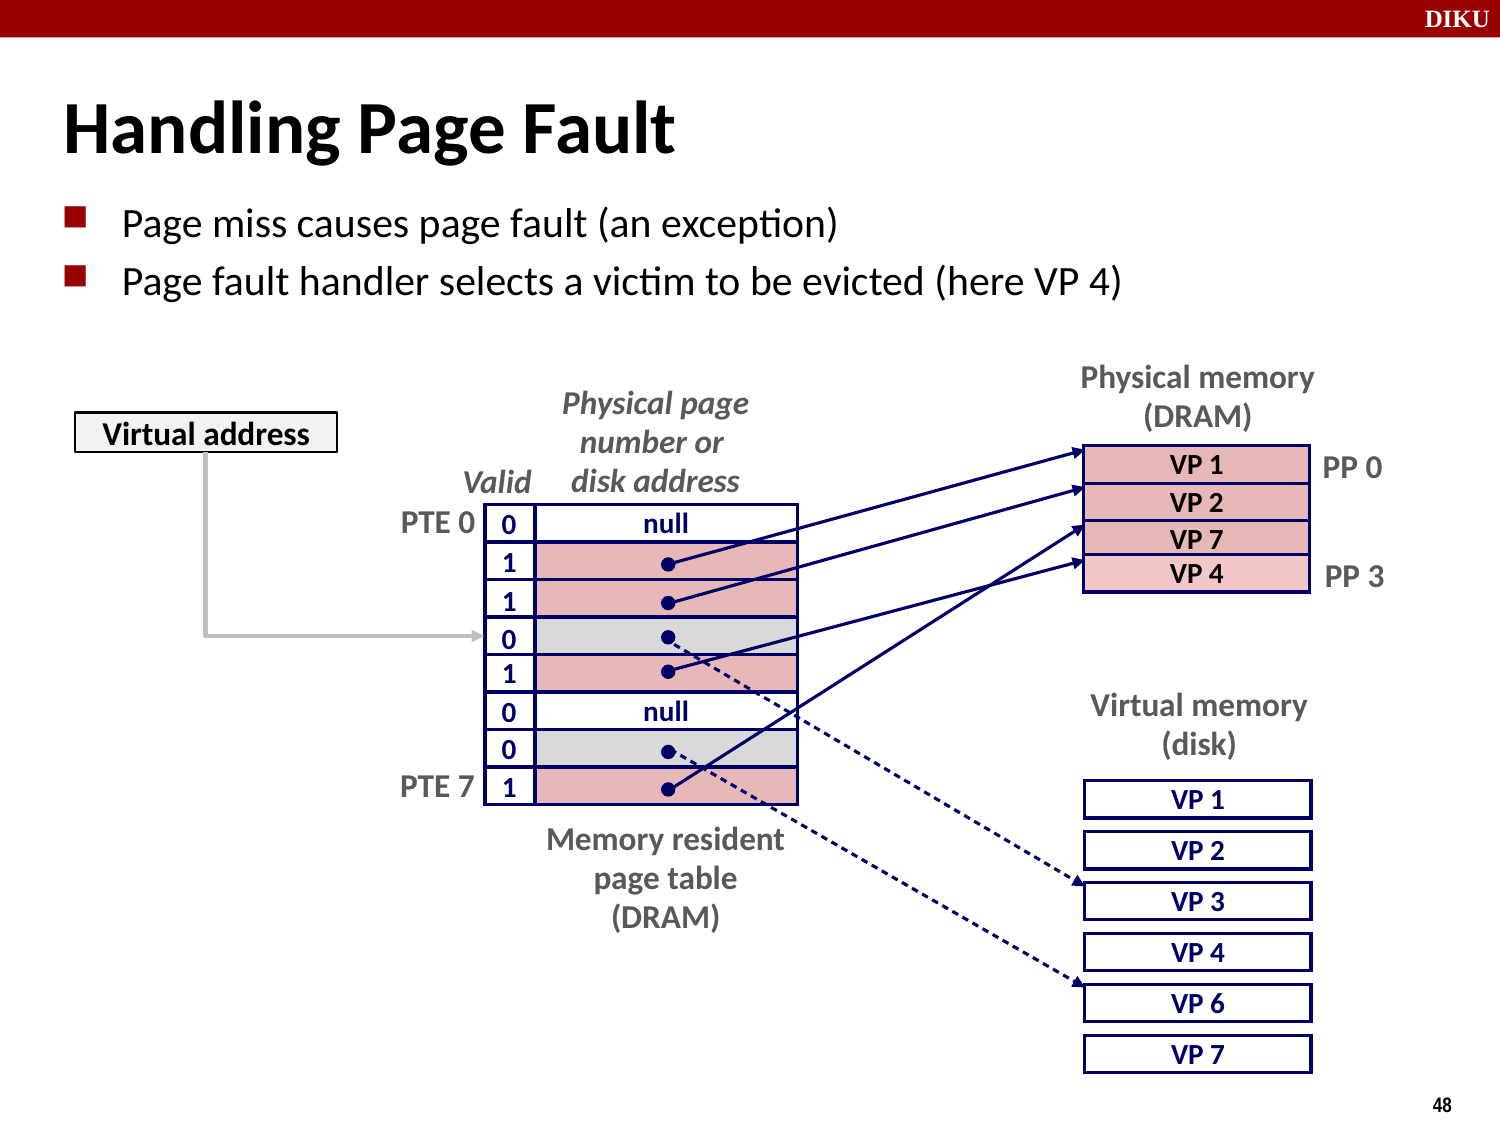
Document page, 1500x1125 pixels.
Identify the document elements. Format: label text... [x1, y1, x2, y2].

text_box [536, 542, 798, 693]
text_box Page miss causes page fault (an exception) Page fault handler selects a victim to be evicted (here VP 4) [50, 188, 1414, 313]
text_box Memory resident page table (DRAM) [531, 811, 801, 945]
text_box [536, 730, 798, 805]
text_box PP 0 [1307, 439, 1398, 495]
text_box VP 4 [1083, 554, 1310, 593]
text_box Physical memory (DRAM) [1065, 349, 1330, 445]
text_box VP 2 [1083, 484, 1310, 521]
text_box VP 7 [1084, 1035, 1312, 1073]
text_box 1 [487, 648, 532, 687]
text_box Handling Page Fault [48, 59, 1408, 188]
text_box null [536, 693, 798, 730]
text_box VP 1 [1084, 780, 1312, 819]
text_box VP 6 [1084, 984, 1312, 1022]
text_box VP 7 [1083, 521, 1310, 554]
text_box PTE 7 [385, 758, 490, 814]
text_box VP 2 [1084, 831, 1312, 869]
text_box null [768, 713, 798, 730]
text_box PP 3 [1310, 548, 1400, 604]
text_box 0 [486, 687, 532, 724]
text_box null [759, 531, 798, 542]
text_box 0 [505, 633, 512, 646]
text_box VP 1 [1083, 445, 1310, 484]
text_box null [536, 504, 798, 542]
text_box 0 [490, 499, 532, 537]
text_box 1 [490, 775, 532, 814]
text_box 1 [487, 576, 532, 627]
text_box PTE 0 [385, 493, 490, 549]
text_box 0 [486, 724, 532, 775]
text_box 0 [486, 614, 532, 665]
text_box Virtual memory (disk) [1075, 677, 1323, 772]
text_box VP 3 [1084, 882, 1312, 920]
text_box Virtual address [75, 412, 338, 453]
text_box 1 [487, 537, 532, 576]
text_box VP 4 [1084, 933, 1312, 971]
text_box Physical page number or disk address [547, 374, 765, 509]
text_box Valid [447, 454, 560, 510]
